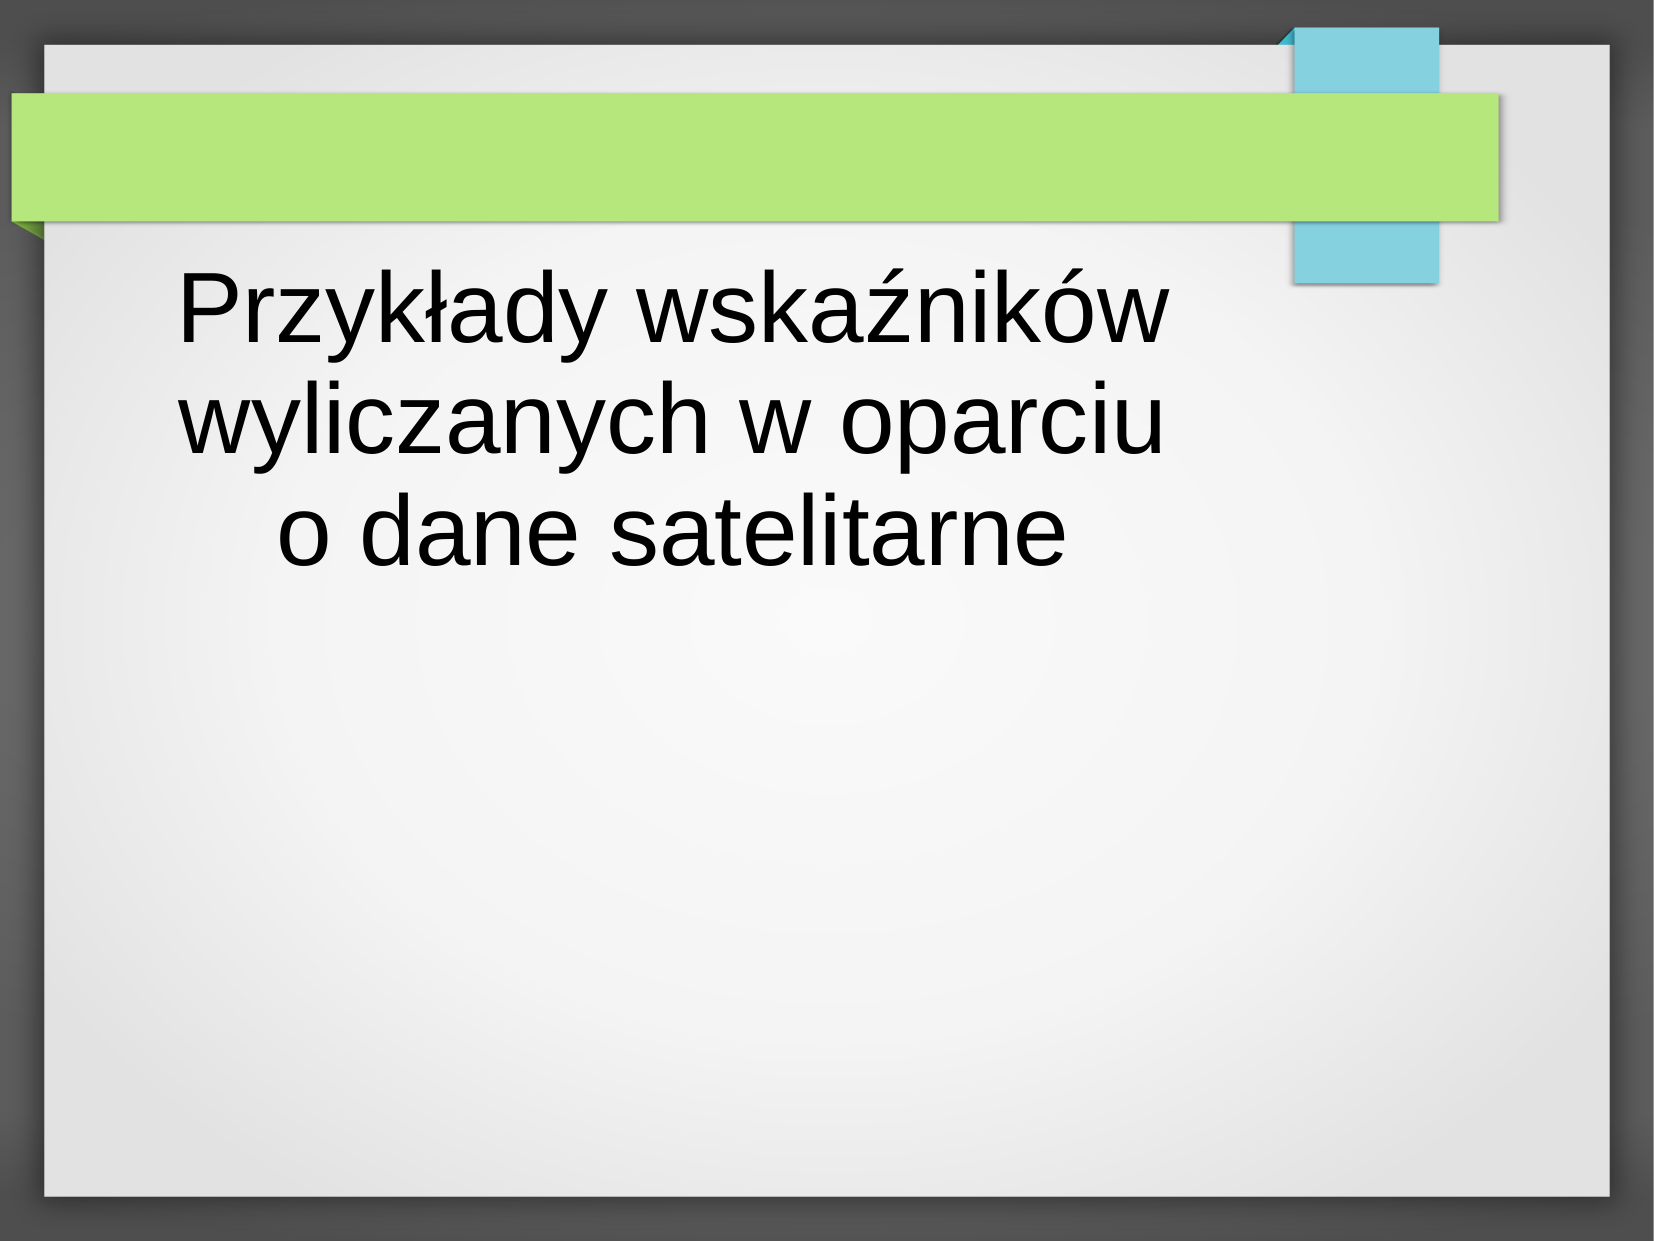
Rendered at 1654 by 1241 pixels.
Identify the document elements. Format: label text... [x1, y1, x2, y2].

subtitle Przykłady wskaźników wyliczanych w oparciu o dane satelitarne [82, 94, 1264, 745]
picture [0, 0, 1654, 1241]
